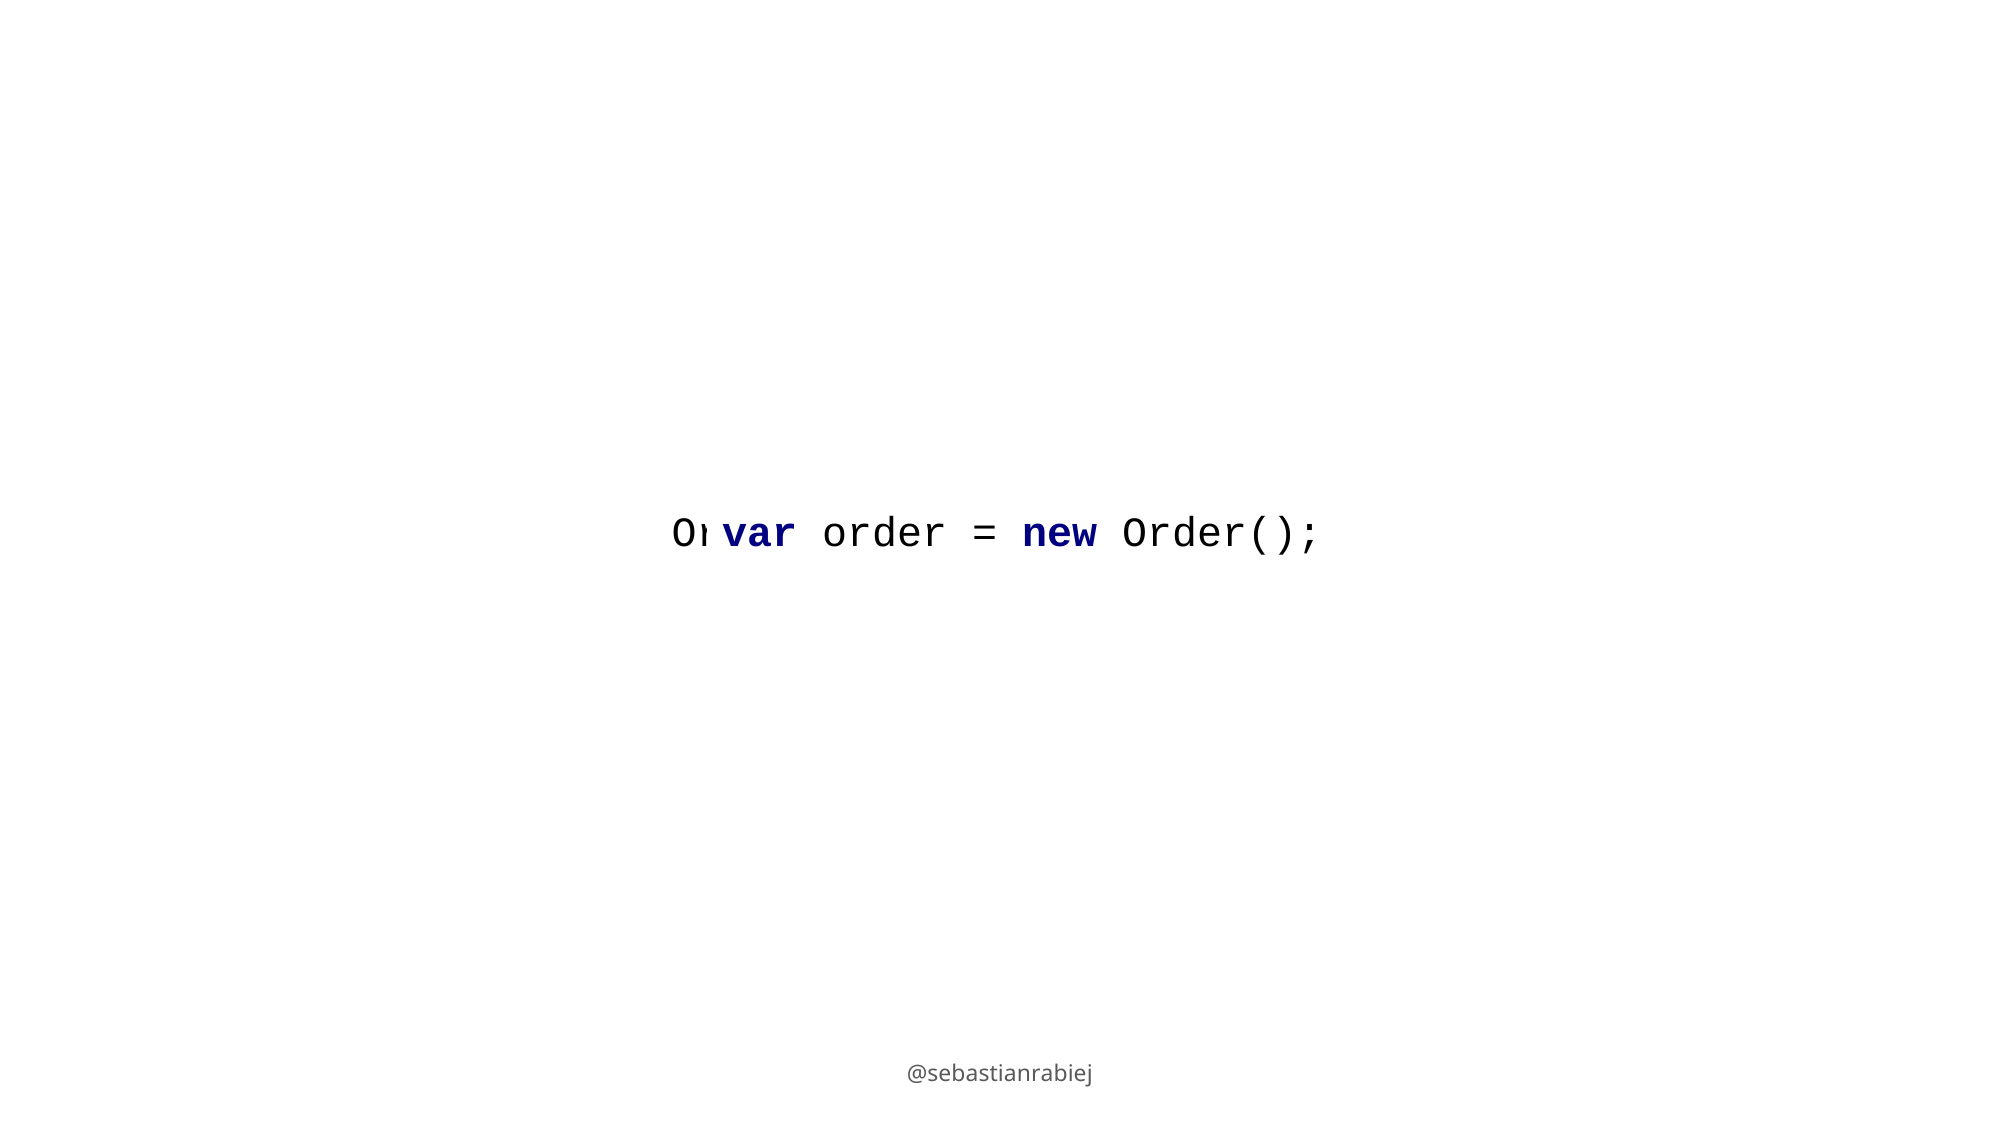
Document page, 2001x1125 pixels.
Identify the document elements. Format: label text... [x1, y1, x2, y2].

text_box Order order = new Order(); [657, 497, 707, 562]
text_box var order = new Order(); [707, 497, 1337, 562]
text_box @sebastianrabiej [662, 1042, 1338, 1103]
